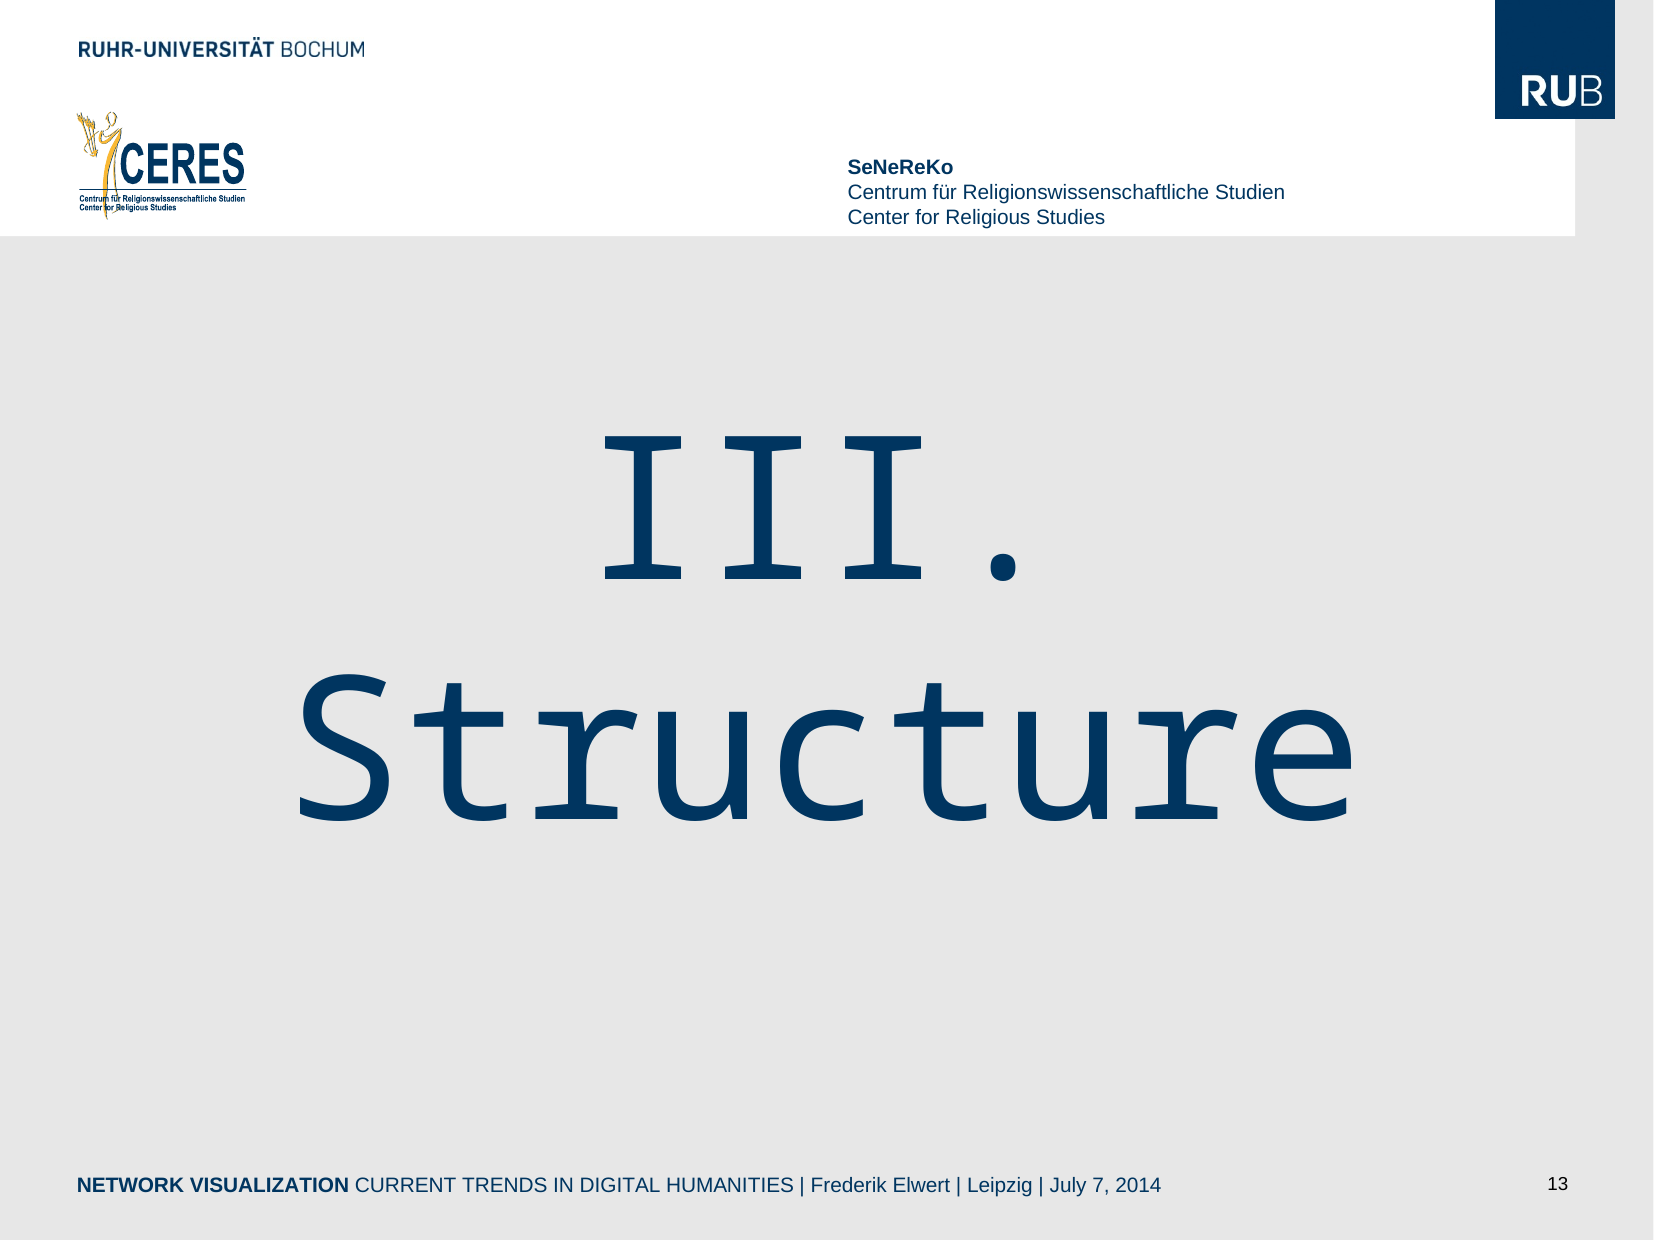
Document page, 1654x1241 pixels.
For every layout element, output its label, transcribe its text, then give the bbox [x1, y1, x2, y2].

subtitle III. Structure [283, 380, 1371, 861]
picture [79, 37, 364, 57]
picture [1495, 0, 1615, 119]
